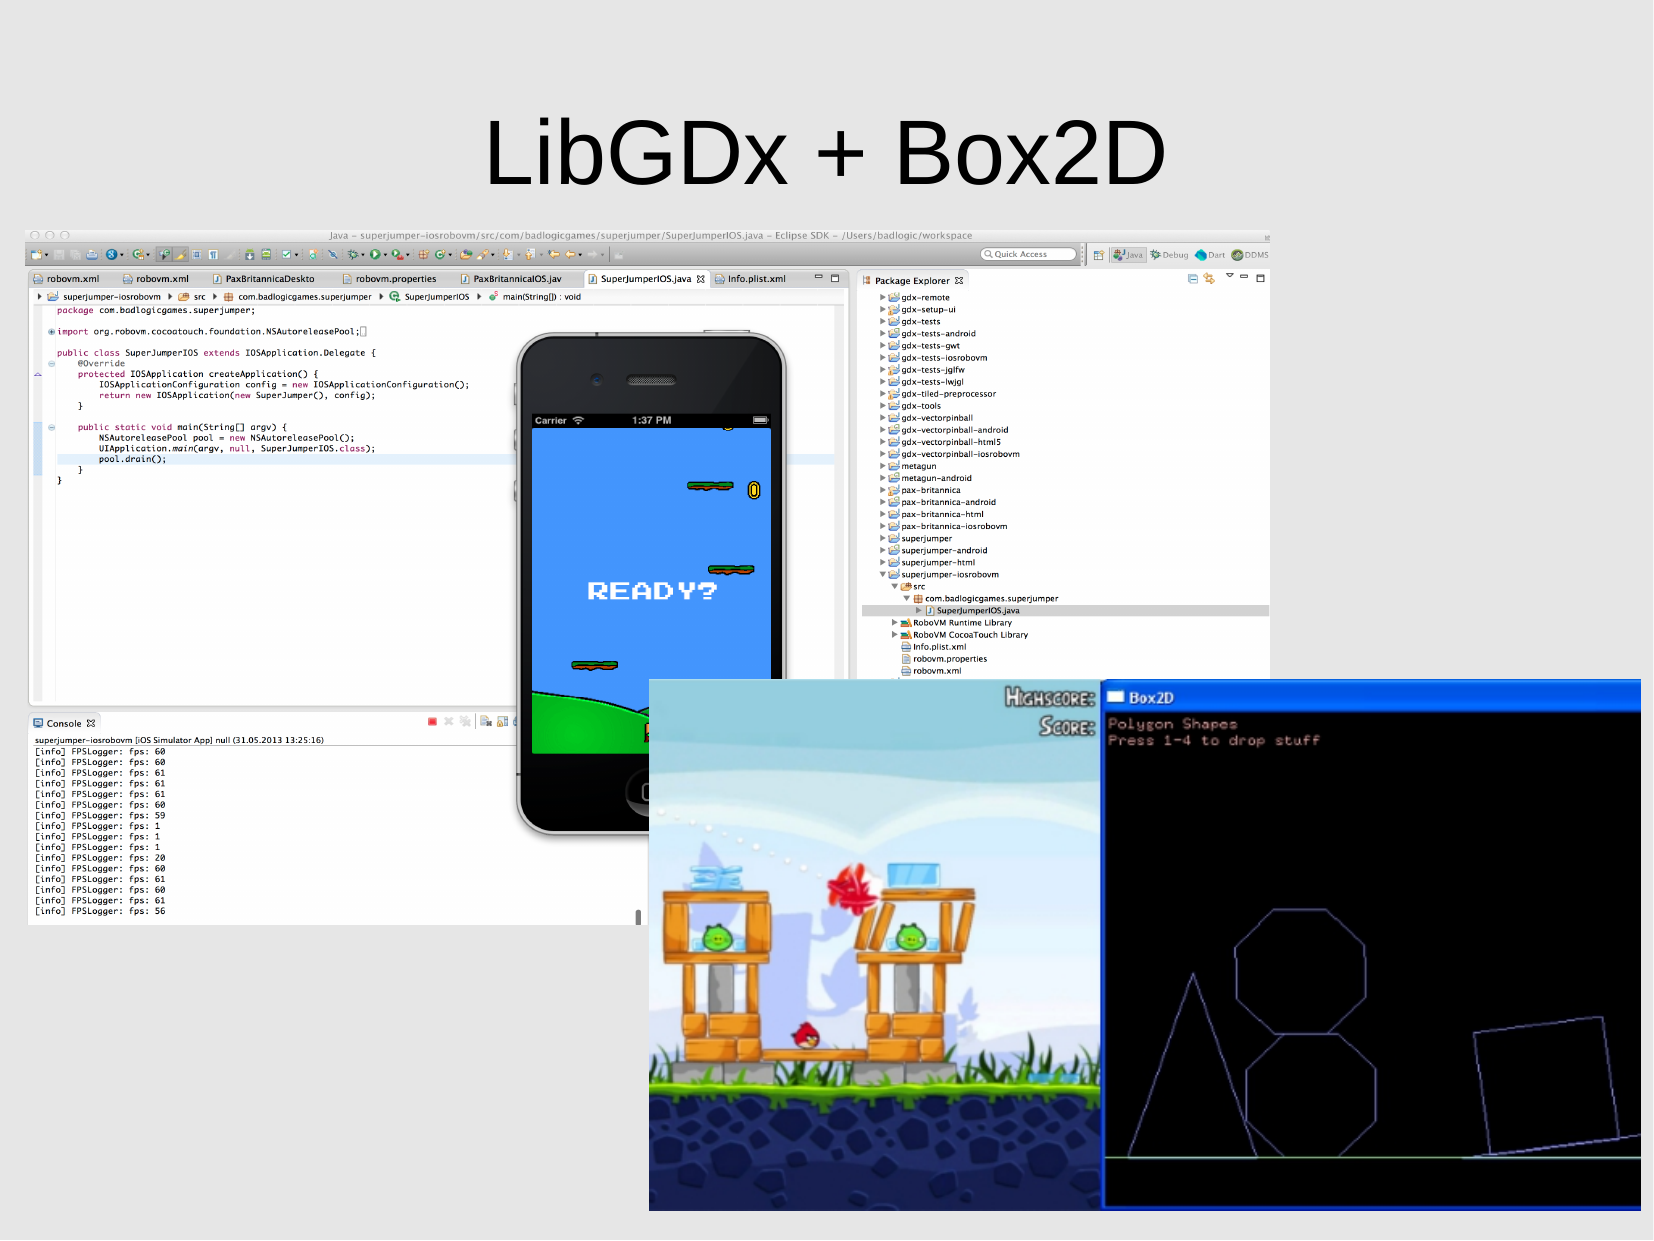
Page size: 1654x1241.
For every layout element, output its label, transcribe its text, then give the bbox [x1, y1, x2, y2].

title LibGDx + Box2D [82, 49, 1571, 257]
picture [25, 230, 1641, 1211]
